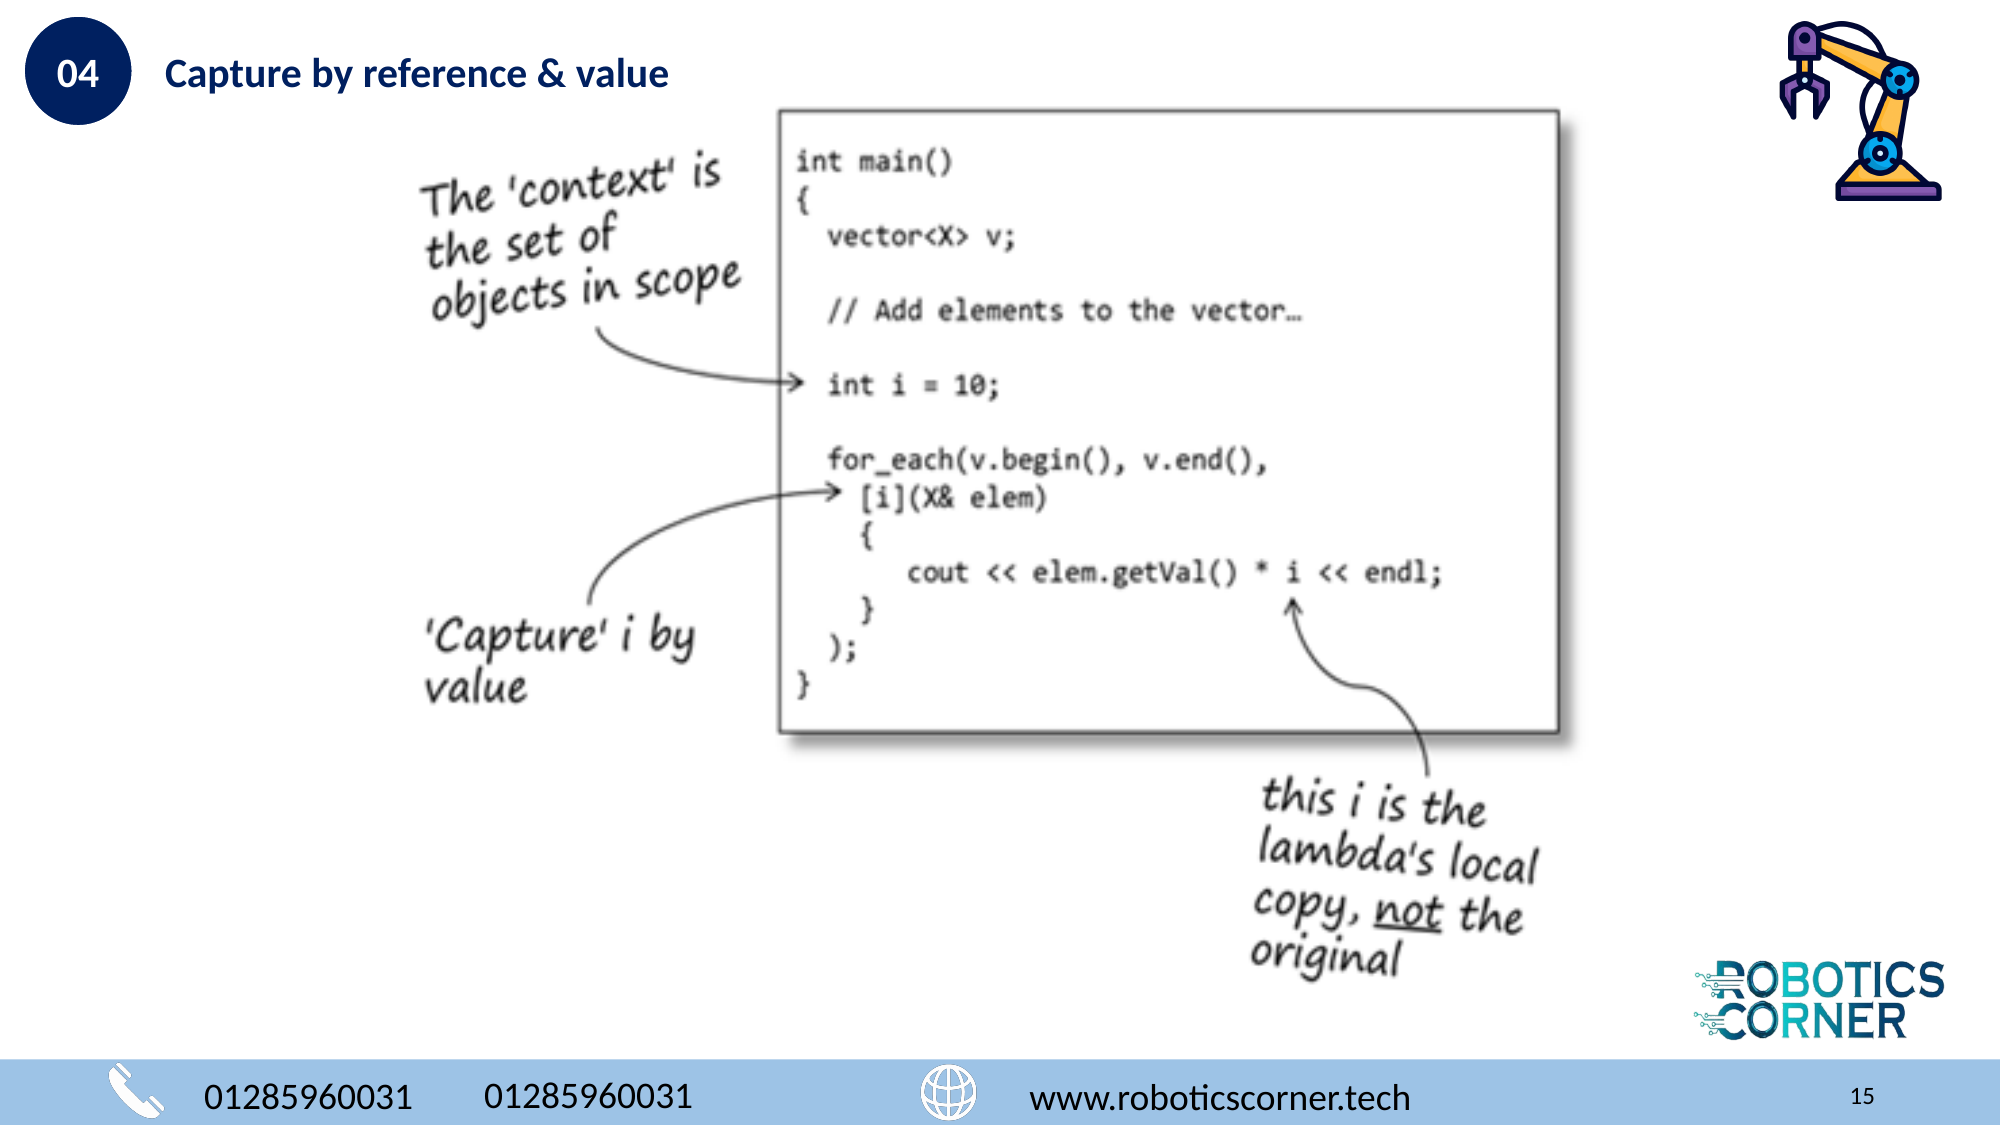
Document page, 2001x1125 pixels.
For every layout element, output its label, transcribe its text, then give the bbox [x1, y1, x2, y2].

picture [393, 105, 1607, 1020]
picture [1680, 859, 1953, 1059]
picture [103, 1057, 170, 1124]
picture [1771, 21, 1950, 201]
picture [915, 1059, 981, 1125]
text_box Capture by reference & value [150, 38, 702, 103]
text_box 04 [22, 14, 134, 128]
